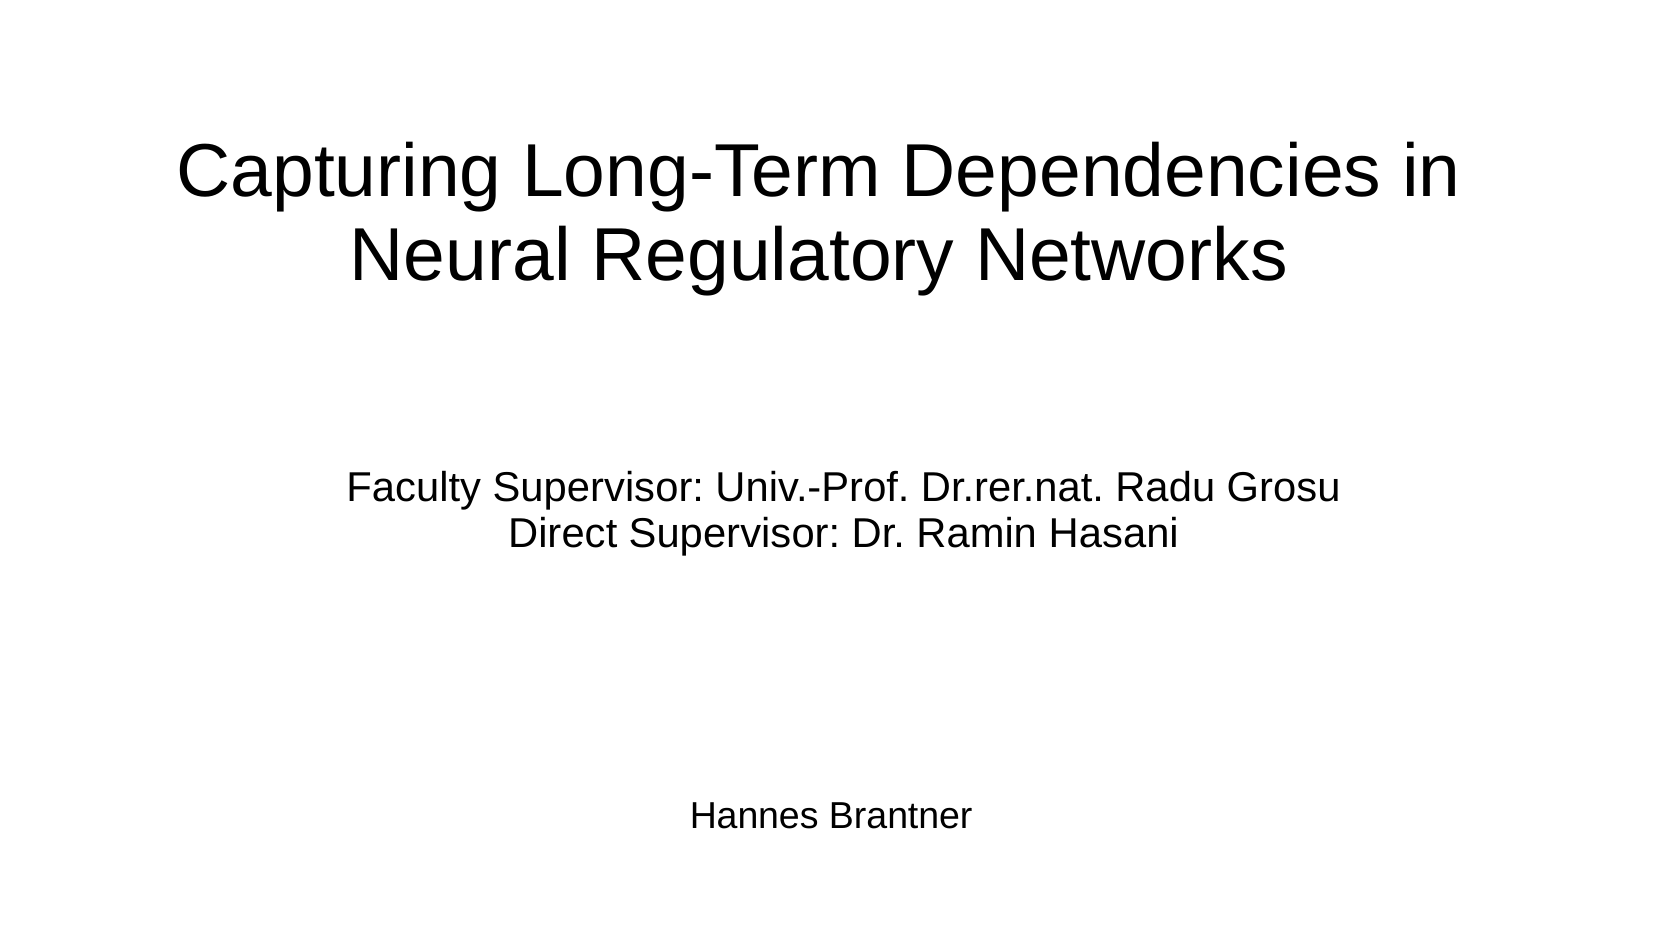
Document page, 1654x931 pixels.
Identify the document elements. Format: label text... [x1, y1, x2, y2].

text_box Hannes Brantner [675, 787, 1051, 887]
title Capturing Long-Term Dependencies in Neural Regulatory Networks [74, 87, 1564, 262]
subtitle Faculty Supervisor: Univ.-Prof. Dr.rer.nat. Radu Grosu Direct Supervisor: Dr. Ramin Hasani [37, 262, 1650, 757]
